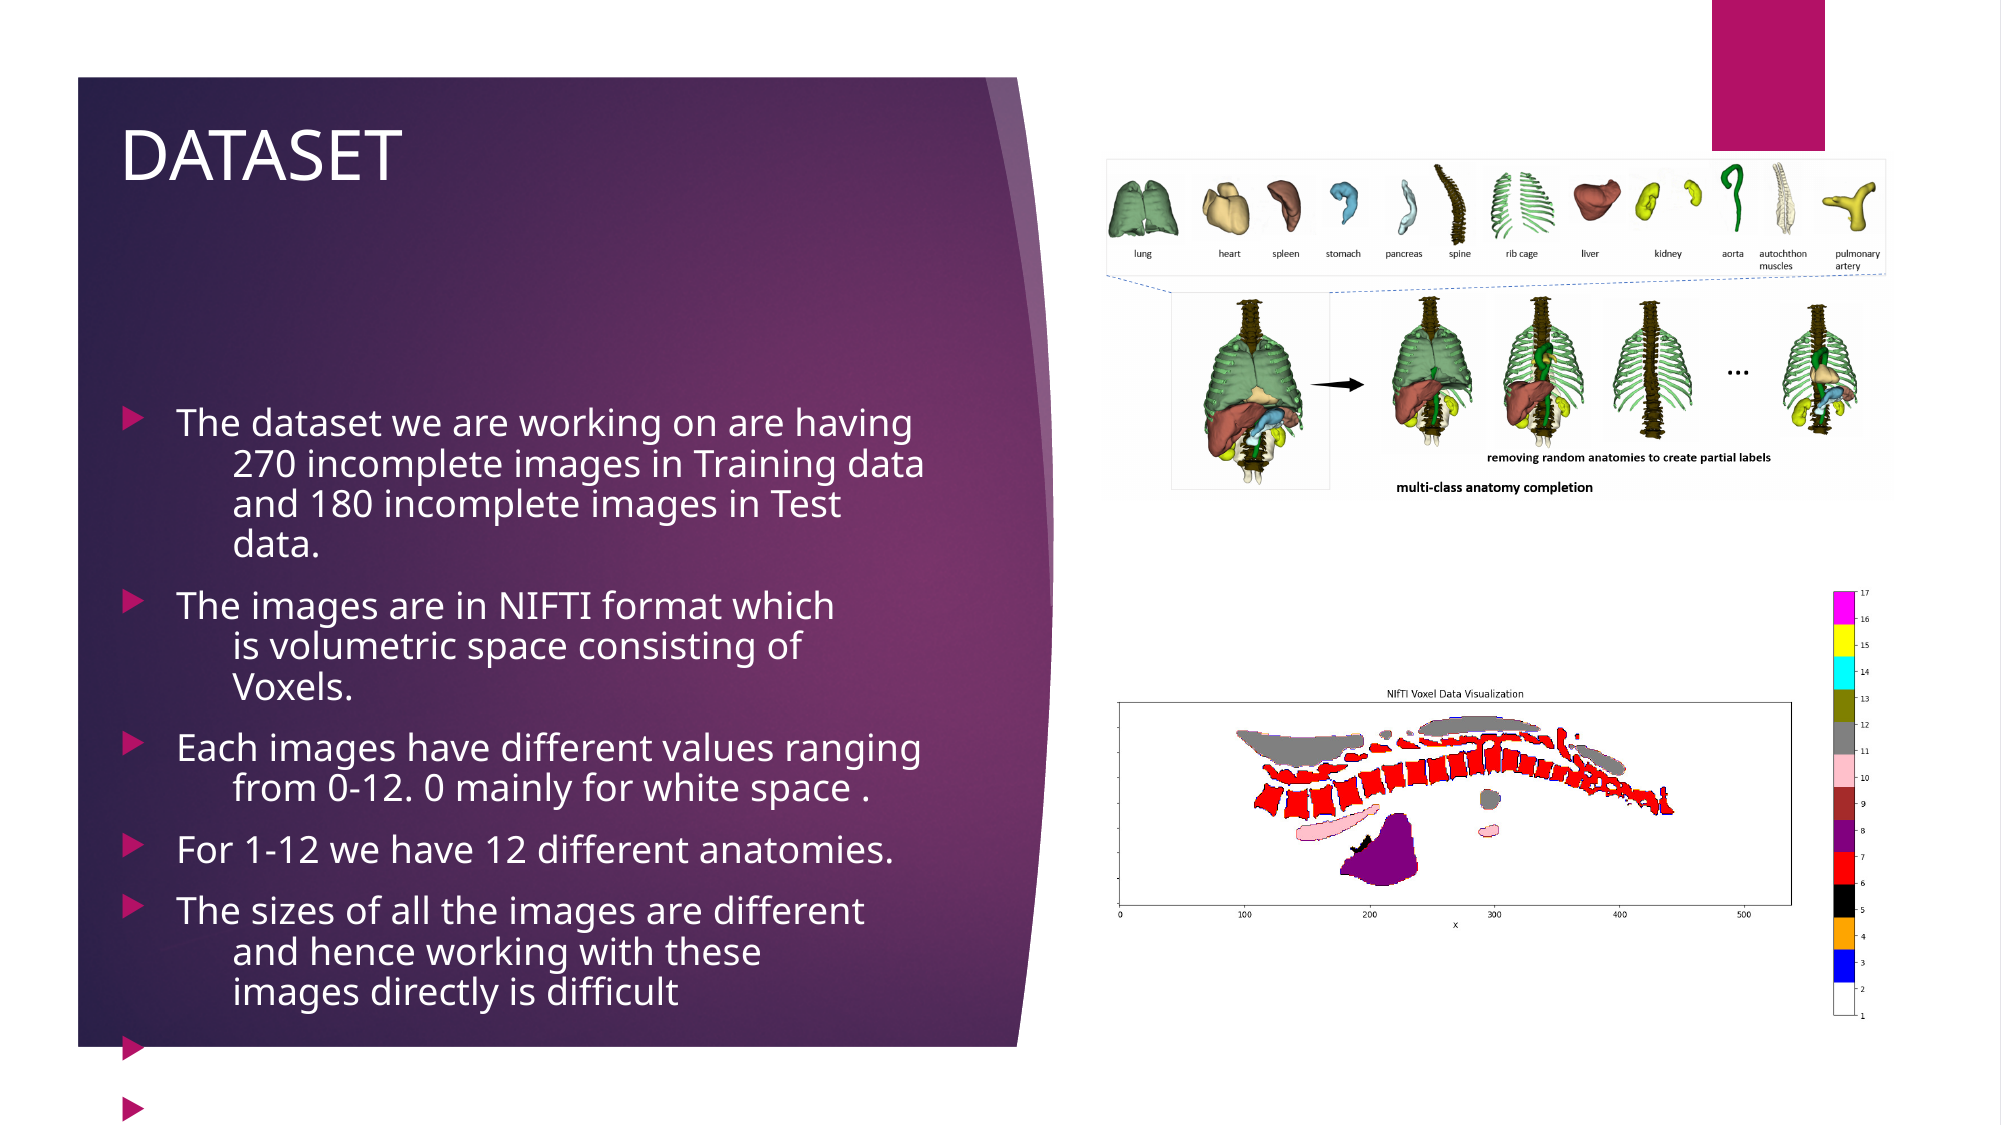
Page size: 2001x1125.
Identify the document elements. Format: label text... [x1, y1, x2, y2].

text_box [0, 0, 2000, 1125]
picture [1117, 577, 1878, 1023]
list The dataset we are working on are having 270 incomplete images in Training data and 180 incomplete images in Test data. The images are in NIFTI format which is volumetric space consisting of Voxels. Each images have different values ranging from 0-12. 0 mainly for white space . For 1-12 we have 12 different anatomies. The sizes of all the images are different and hence working with these images directly is difficult [104, 396, 947, 1023]
title DATASET [104, 103, 947, 370]
picture [1101, 151, 1894, 505]
